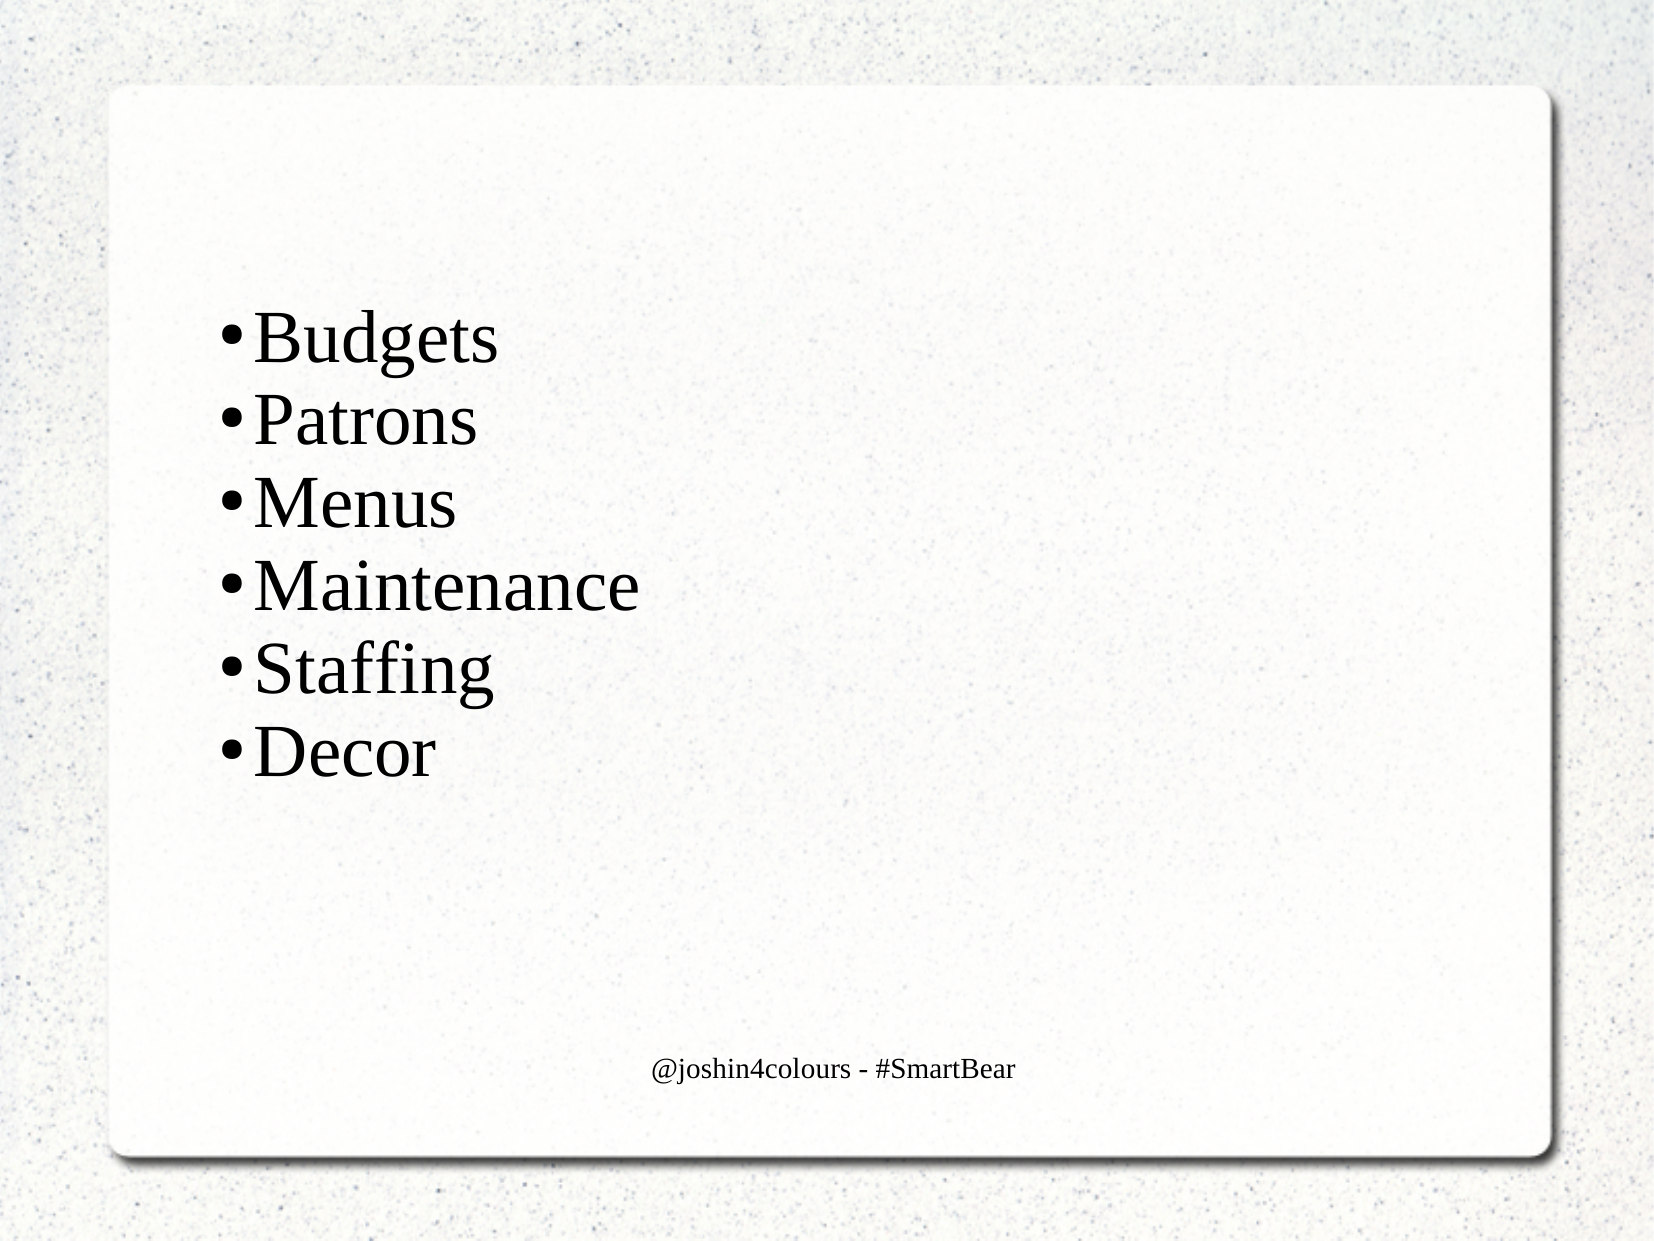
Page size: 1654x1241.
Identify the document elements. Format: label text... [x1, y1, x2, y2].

picture [0, 0, 1654, 1241]
subtitle Budgets Patrons Menus Maintenance Staffing Decor [147, 295, 1506, 945]
